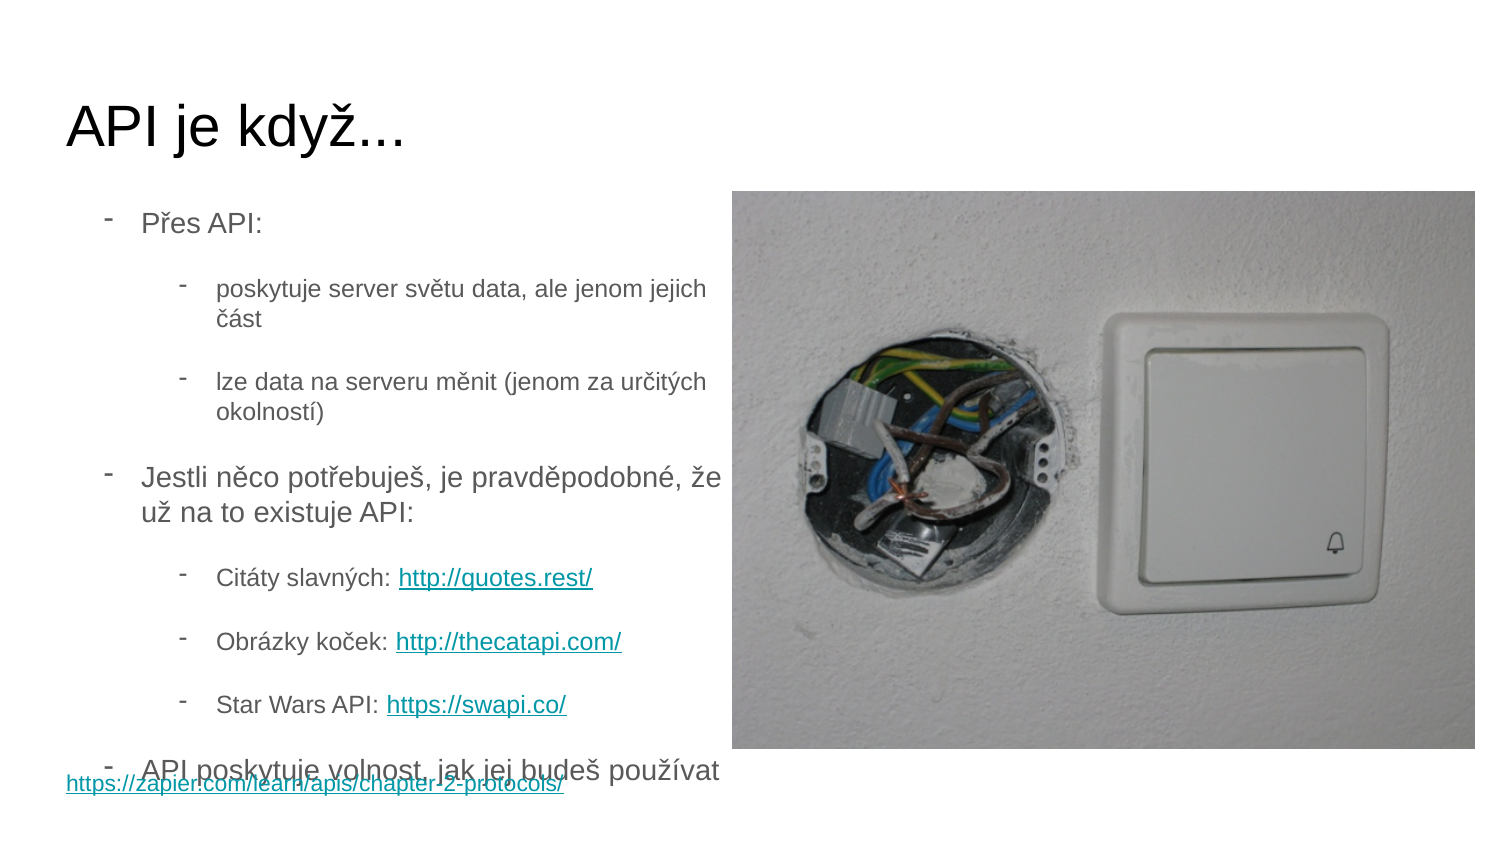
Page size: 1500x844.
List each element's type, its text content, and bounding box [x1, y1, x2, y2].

list Přes API: poskytuje server světu data, ale jenom jejich část lze data na serveru měnit (jenom za určitých okolností) Jestli něco potřebuješ, je pravděpodobné, že už na to existuje API: Citáty slavných: http://quotes.rest/ Obrázky koček: http://thecatapi.com/ Star Wars API: https://swapi.co/ API poskytuje volnost, jak jej budeš používat [51, 189, 748, 750]
title API je když... [51, 72, 1449, 167]
picture [732, 191, 1475, 749]
text_box https://zapier.com/learn/apis/chapter-2-protocols/ [51, 735, 603, 829]
